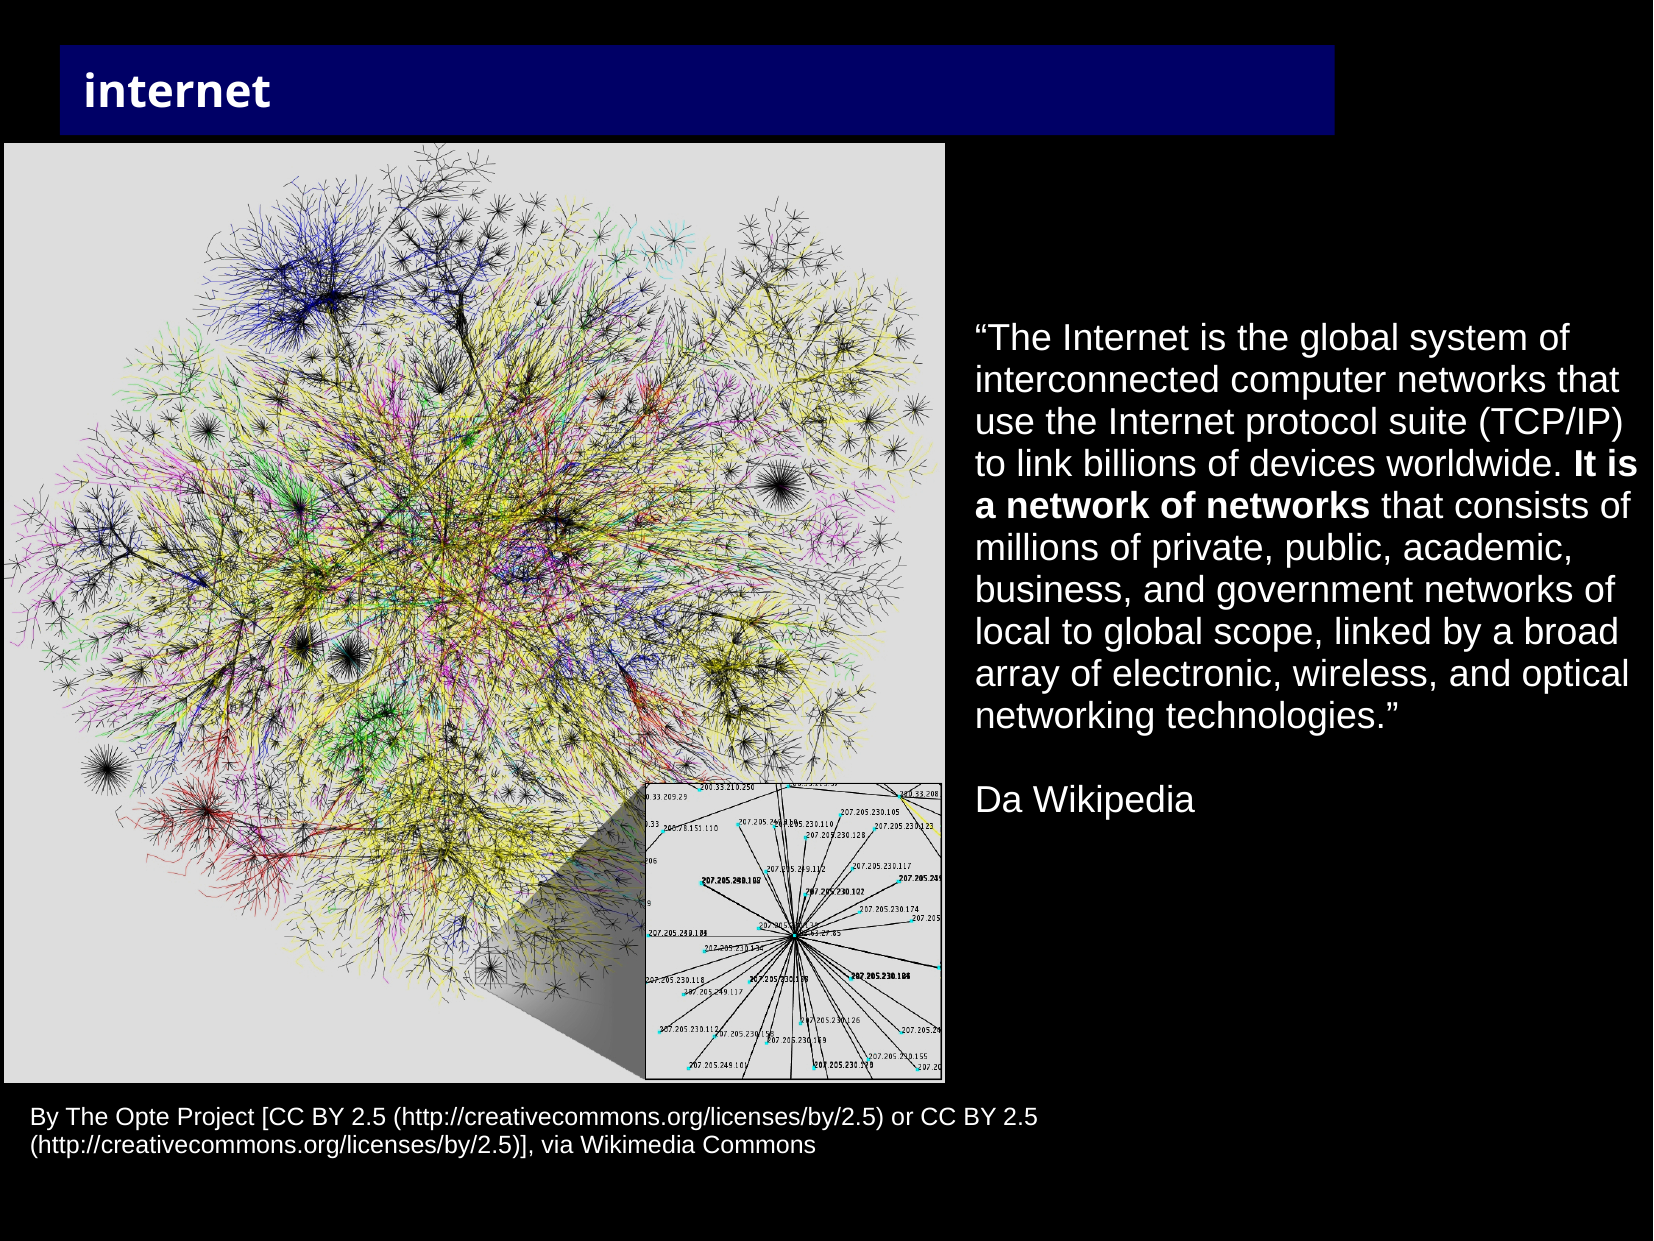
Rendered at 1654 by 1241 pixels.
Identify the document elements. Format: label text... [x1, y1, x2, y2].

text_box By The Opte Project [CC BY 2.5 (http://creativecommons.org/licenses/by/2.5) or CC BY 2.5 (http://creativecommons.org/licenses/by/2.5)], via Wikimedia Commons [15, 1095, 1111, 1166]
list internet [59, 45, 1335, 136]
text_box “The Internet is the global system of interconnected computer networks that use the Internet protocol suite (TCP/IP) to link billions of devices worldwide. It is a network of networks that consists of millions of private, public, academic, business, and government networks of local to global scope, linked by a broad array of electronic, wireless, and optical networking technologies.” Da Wikipedia [960, 309, 1653, 871]
picture [4, 142, 946, 1084]
